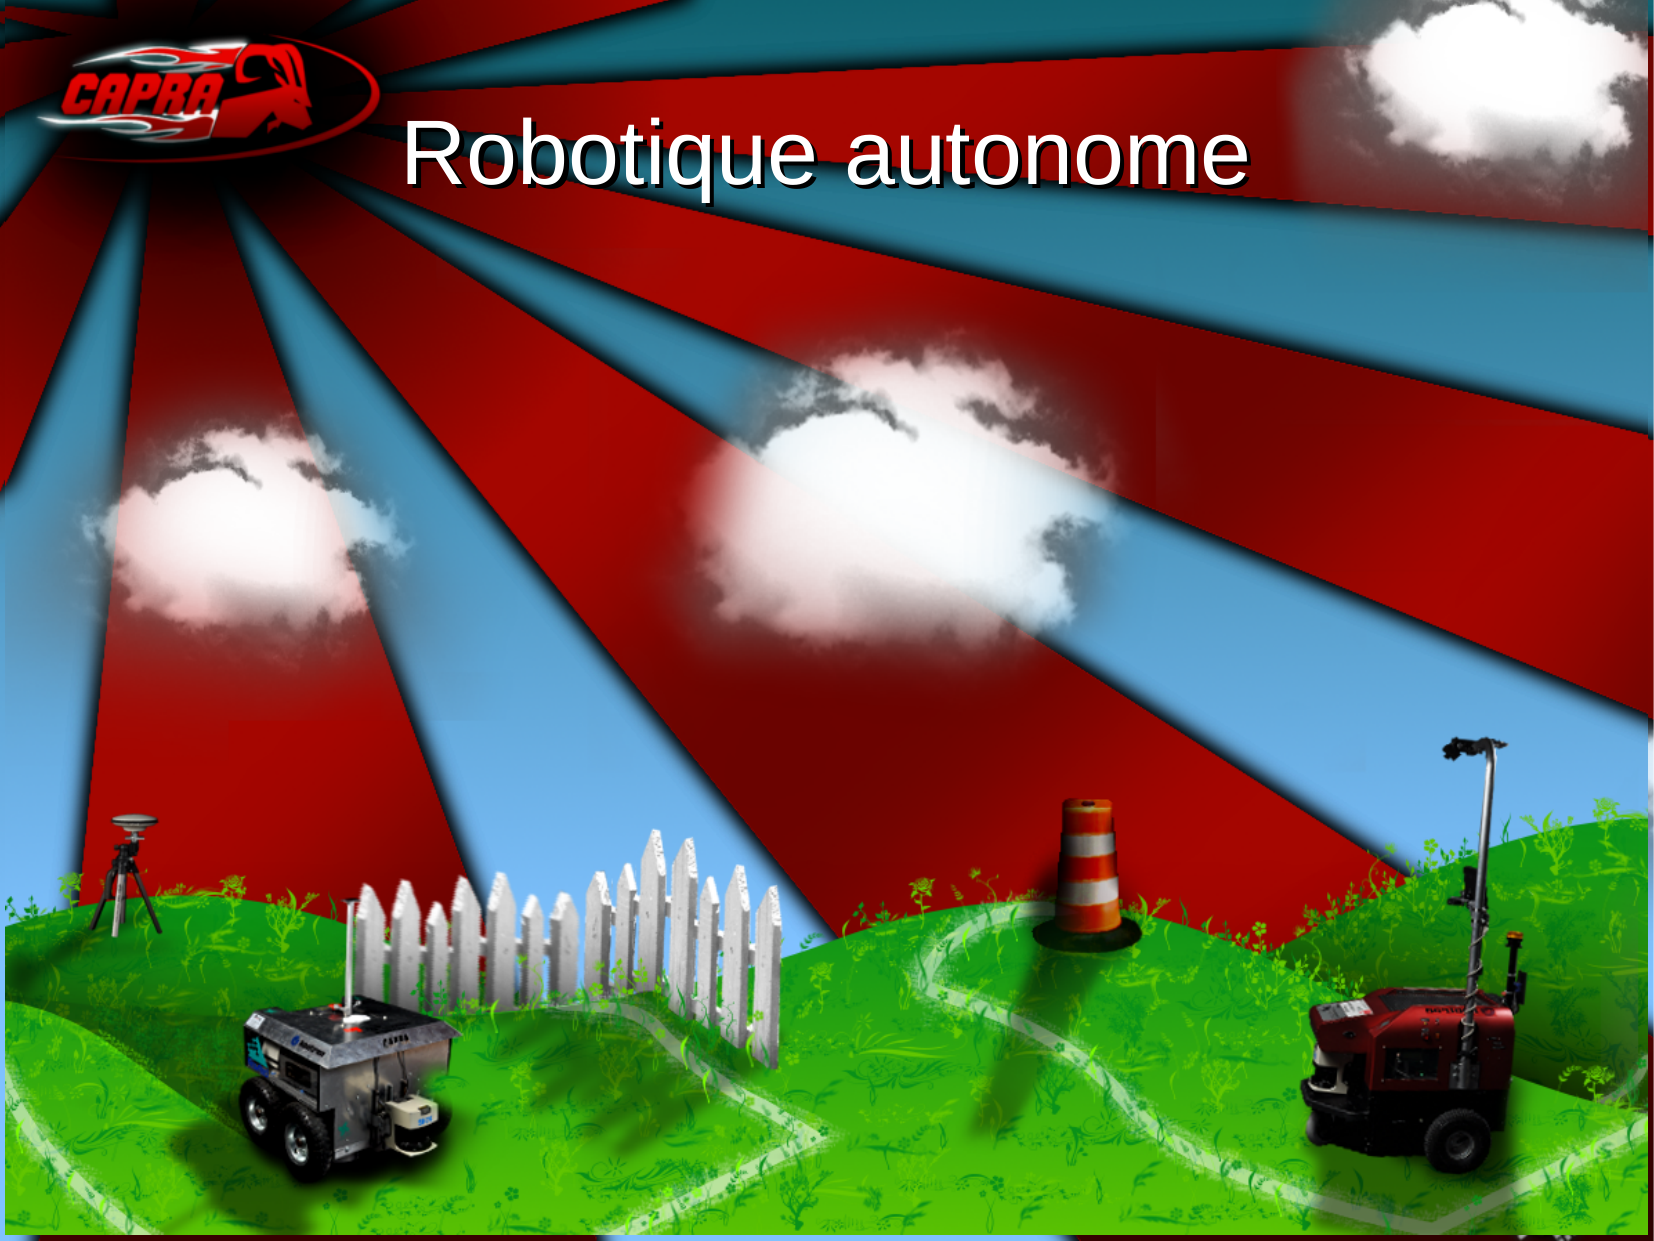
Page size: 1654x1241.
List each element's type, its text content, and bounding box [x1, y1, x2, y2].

picture [0, 0, 1654, 1241]
title Robotique autonome [82, 49, 1571, 257]
